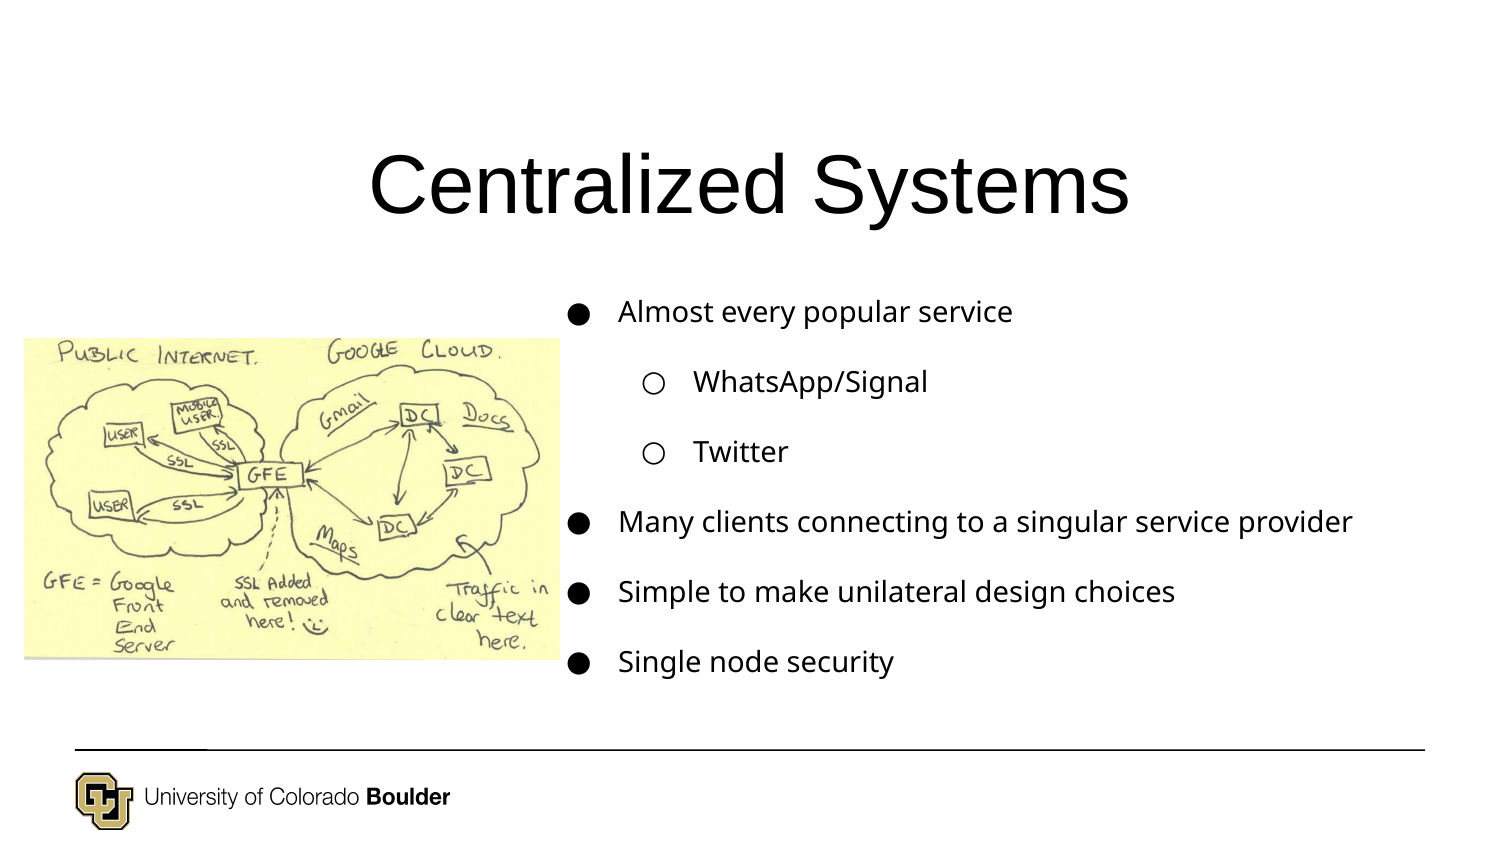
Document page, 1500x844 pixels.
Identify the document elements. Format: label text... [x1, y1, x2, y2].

title Centralized Systems [51, 122, 1449, 238]
picture [24, 338, 560, 660]
text_box Almost every popular service WhatsApp/Signal Twitter Many clients connecting to a singular service provider Simple to make unilateral design choices Single node security [528, 243, 1500, 743]
picture [75, 772, 450, 830]
